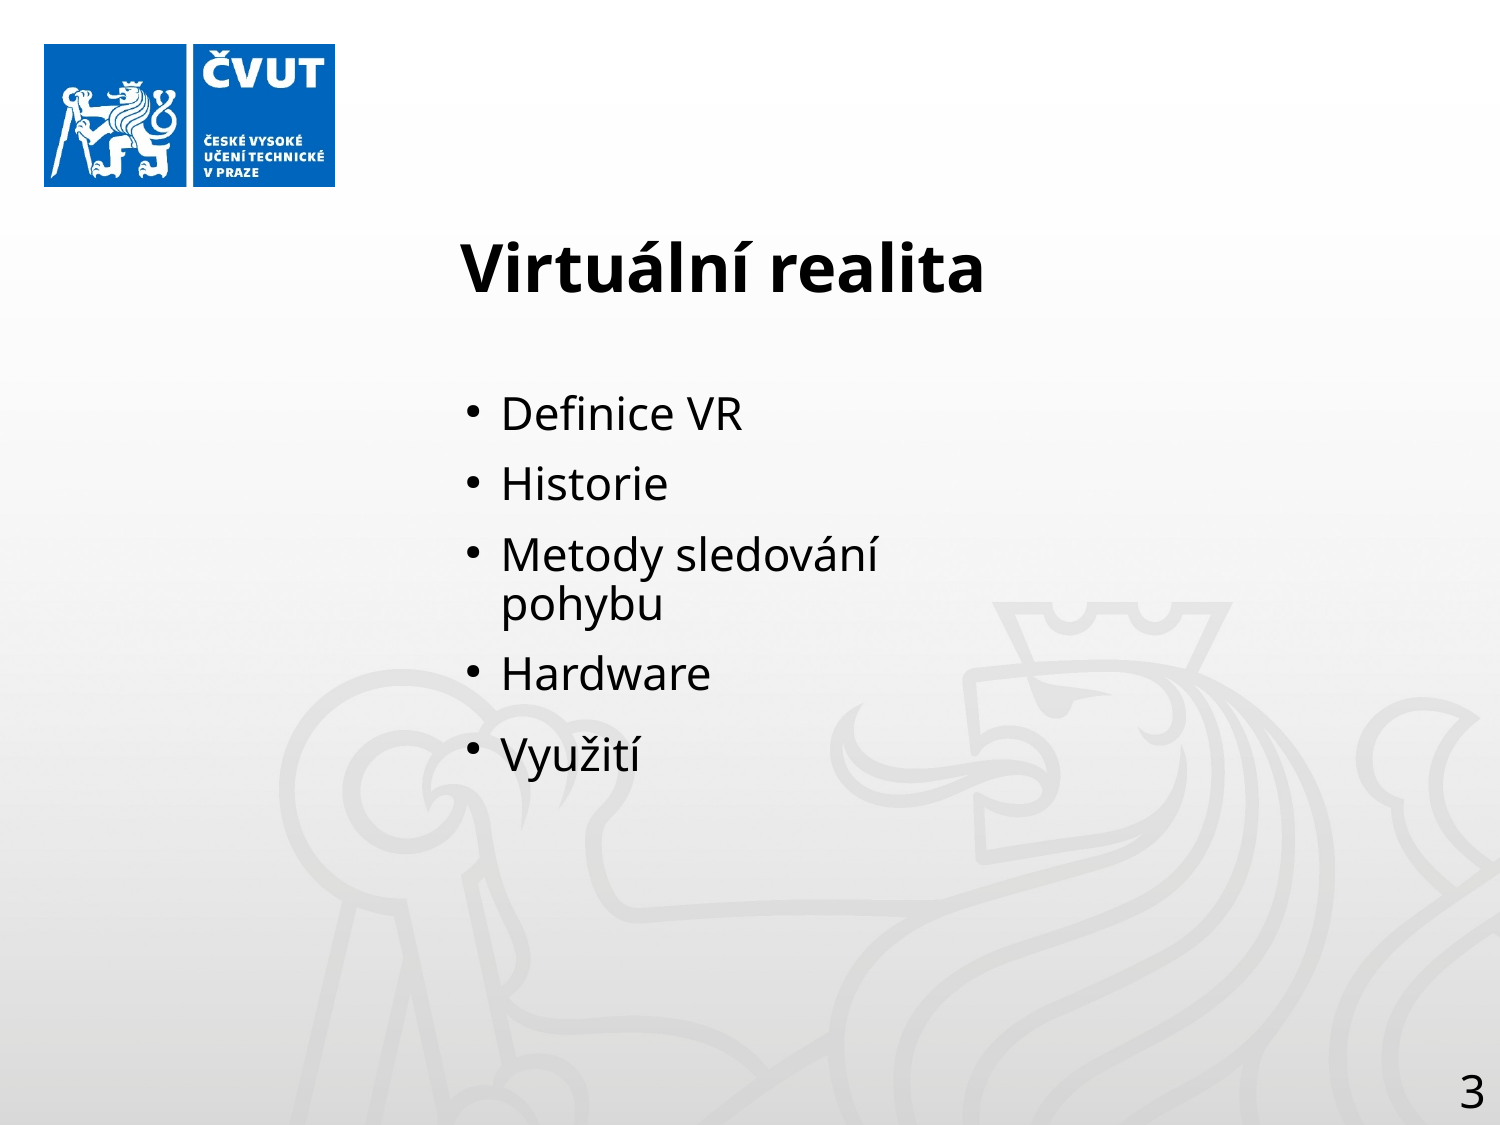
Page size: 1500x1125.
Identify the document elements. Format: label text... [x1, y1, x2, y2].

title Virtuální realita [445, 227, 1055, 315]
picture [0, 0, 1500, 1125]
subtitle Definice VR Historie Metody sledování pohybu Hardware Využití [465, 391, 1025, 736]
text_box 3 [1444, 1055, 1500, 1125]
